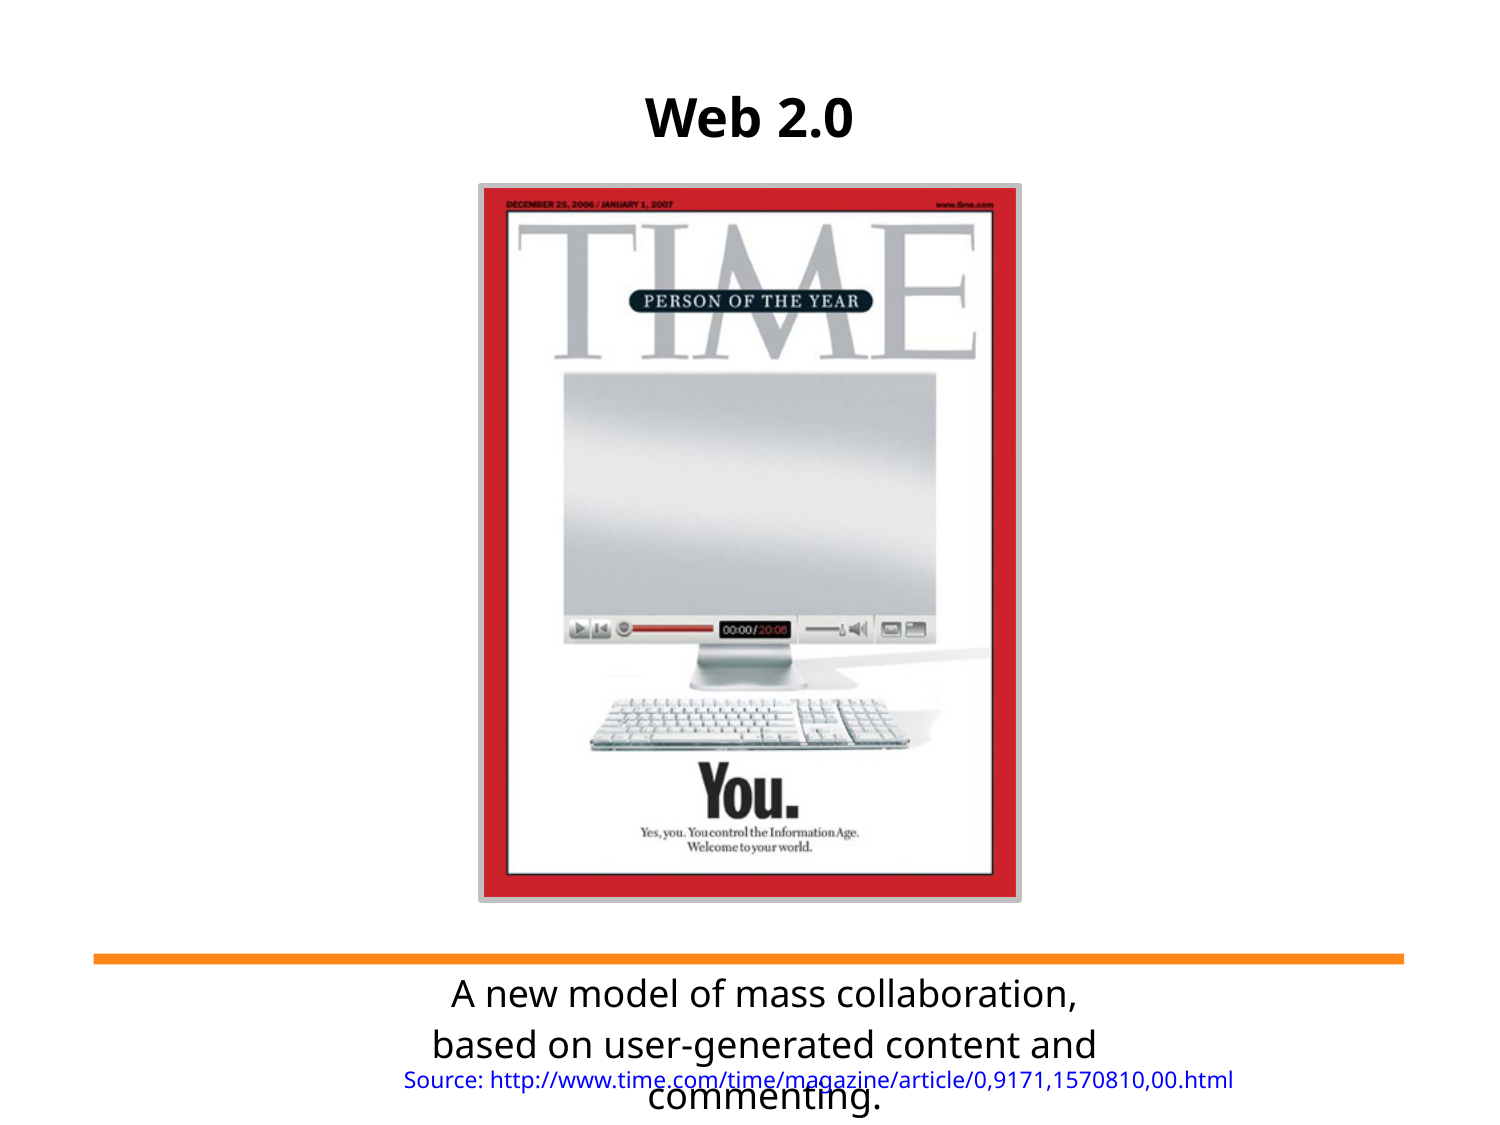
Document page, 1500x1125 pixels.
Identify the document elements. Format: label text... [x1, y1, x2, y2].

text_box A new model of mass collaboration, based on user-generated content and commenting. [382, 960, 1148, 1064]
picture [0, 0, 1500, 1125]
text_box Source: http://www.time.com/time/magazine/article/0,9171,1570810,00.html [389, 1056, 1112, 1098]
title Web 2.0 [75, 44, 1426, 188]
